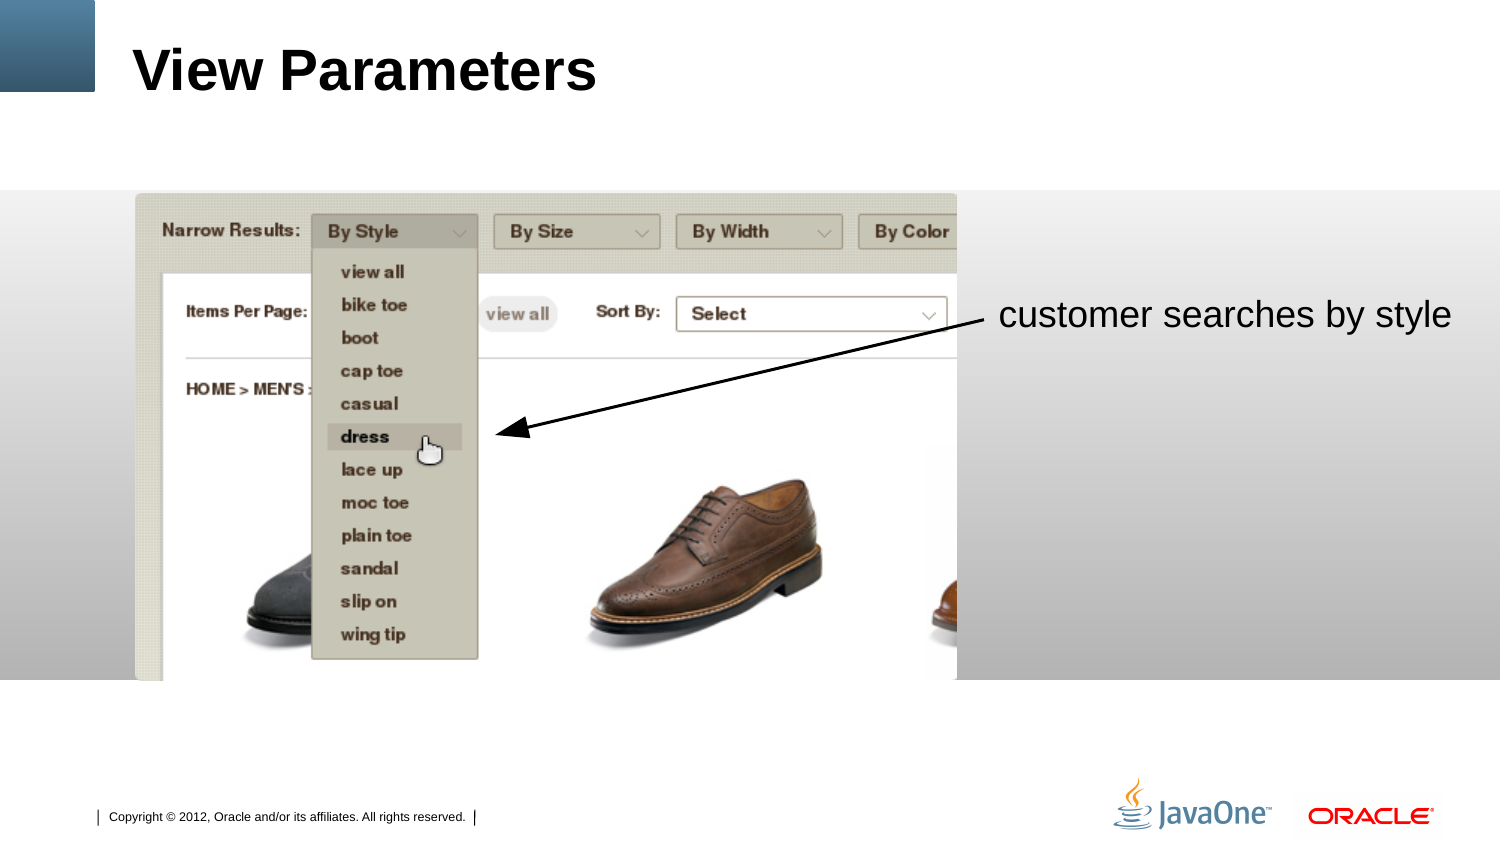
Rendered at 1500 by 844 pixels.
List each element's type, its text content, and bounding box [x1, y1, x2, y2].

title View Parameters [132, 40, 1407, 166]
picture [135, 193, 957, 682]
picture [1293, 792, 1445, 840]
picture [1097, 761, 1288, 844]
text_box customer searches by style [983, 286, 1475, 344]
